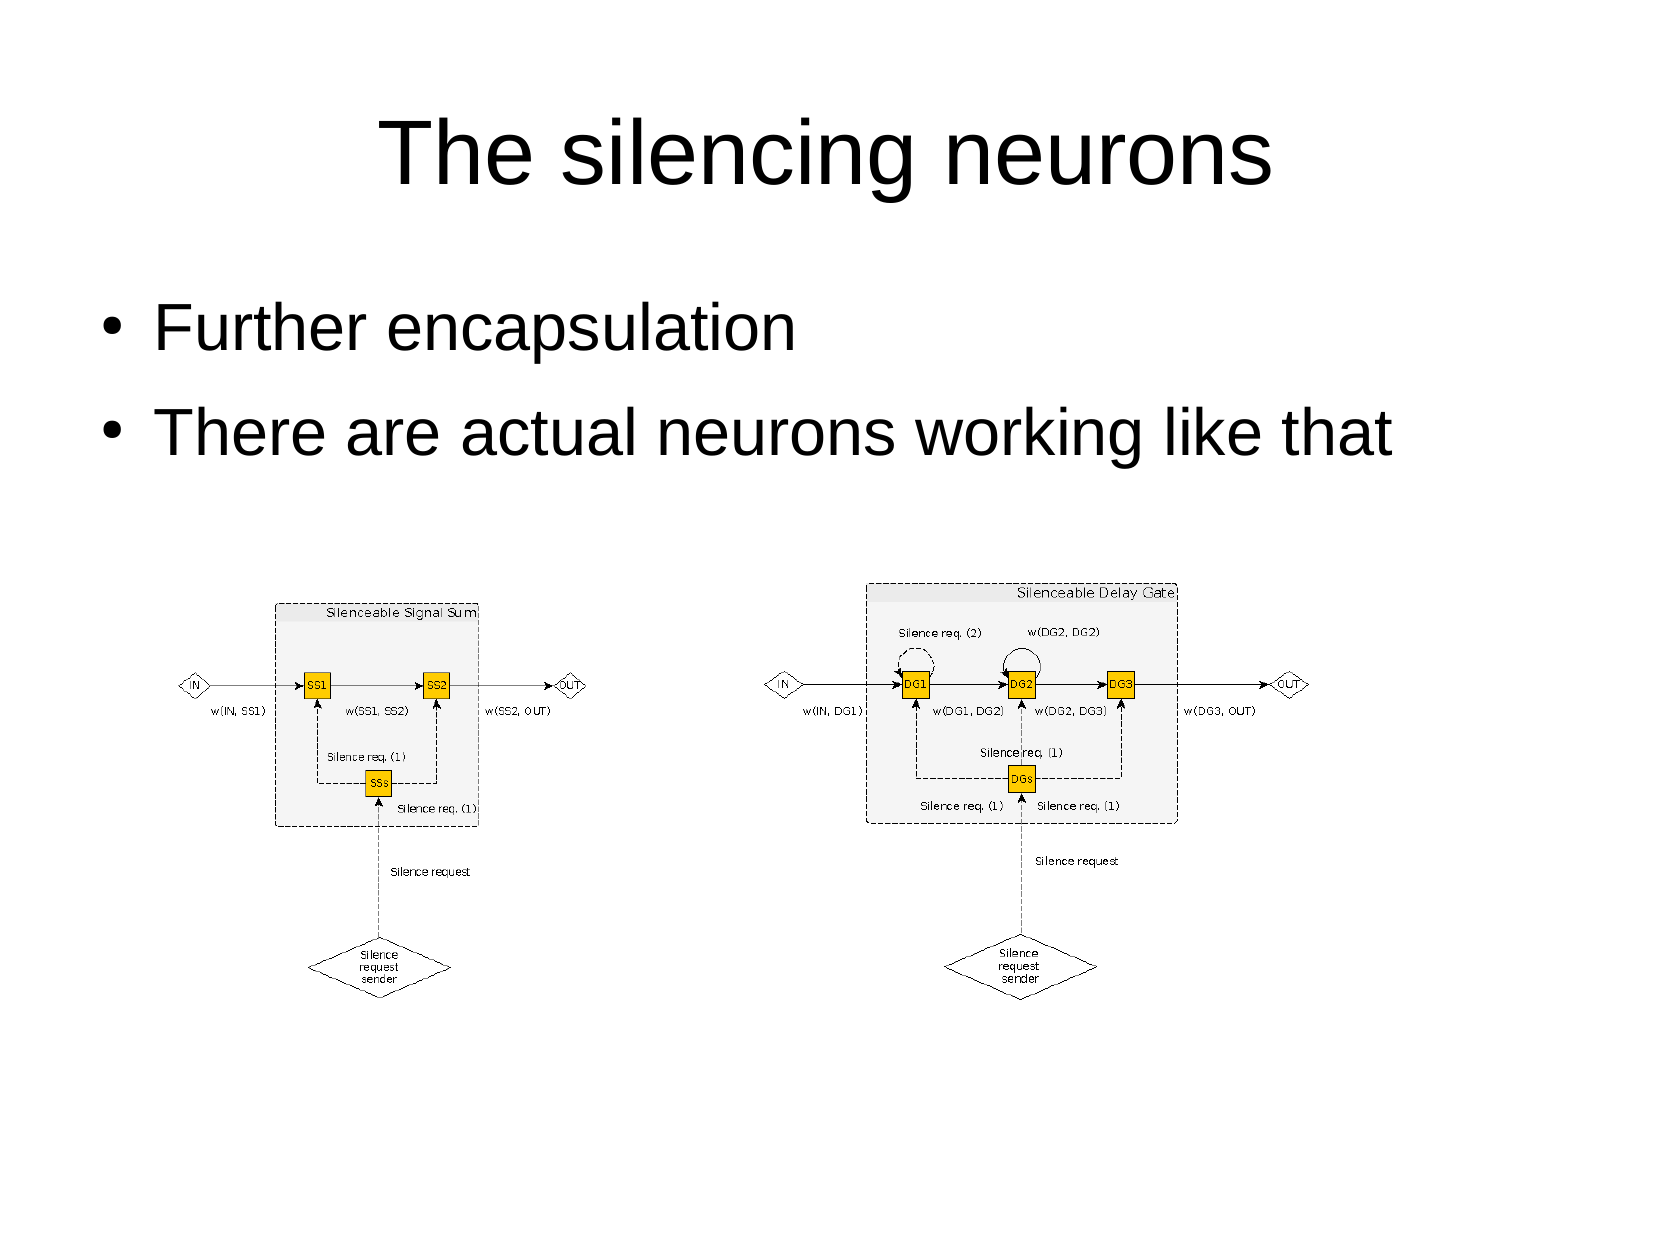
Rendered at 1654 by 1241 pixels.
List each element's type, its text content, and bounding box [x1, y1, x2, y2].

picture [750, 569, 1321, 1013]
list Further encapsulation There are actual neurons working like that [82, 290, 1571, 1010]
title The silencing neurons [82, 49, 1571, 257]
picture [165, 590, 598, 1010]
